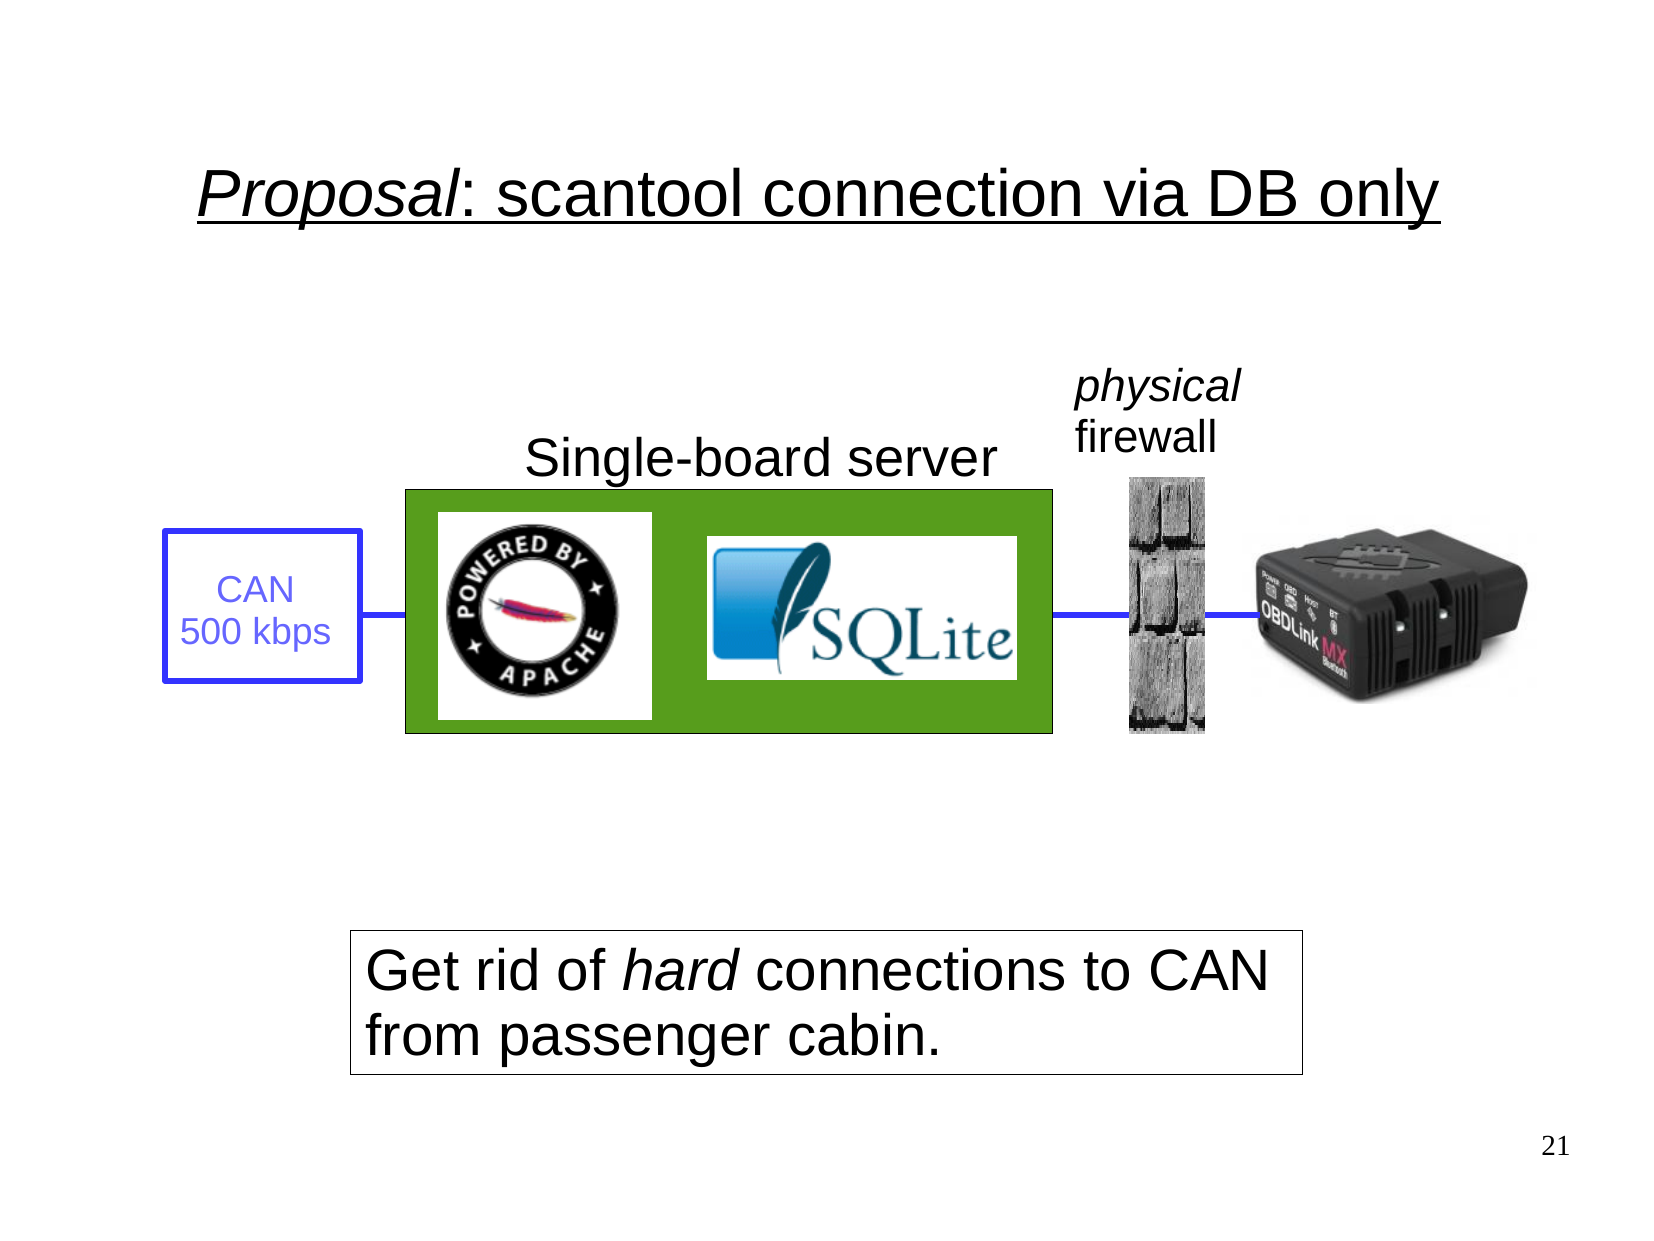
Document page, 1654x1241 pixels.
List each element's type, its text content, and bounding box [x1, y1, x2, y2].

text_box Get rid of hard connections to CAN from passenger cabin. [350, 930, 1303, 1075]
text_box CAN 500 kbps [165, 560, 347, 660]
text_box physical firewall [1060, 352, 1277, 470]
title Proposal: scantool connection via DB only [75, 90, 1564, 298]
picture [1129, 477, 1205, 734]
picture [1242, 515, 1537, 704]
text_box [405, 489, 1053, 734]
picture [707, 536, 1017, 680]
picture [438, 512, 652, 721]
text_box Single-board server [510, 420, 1014, 500]
